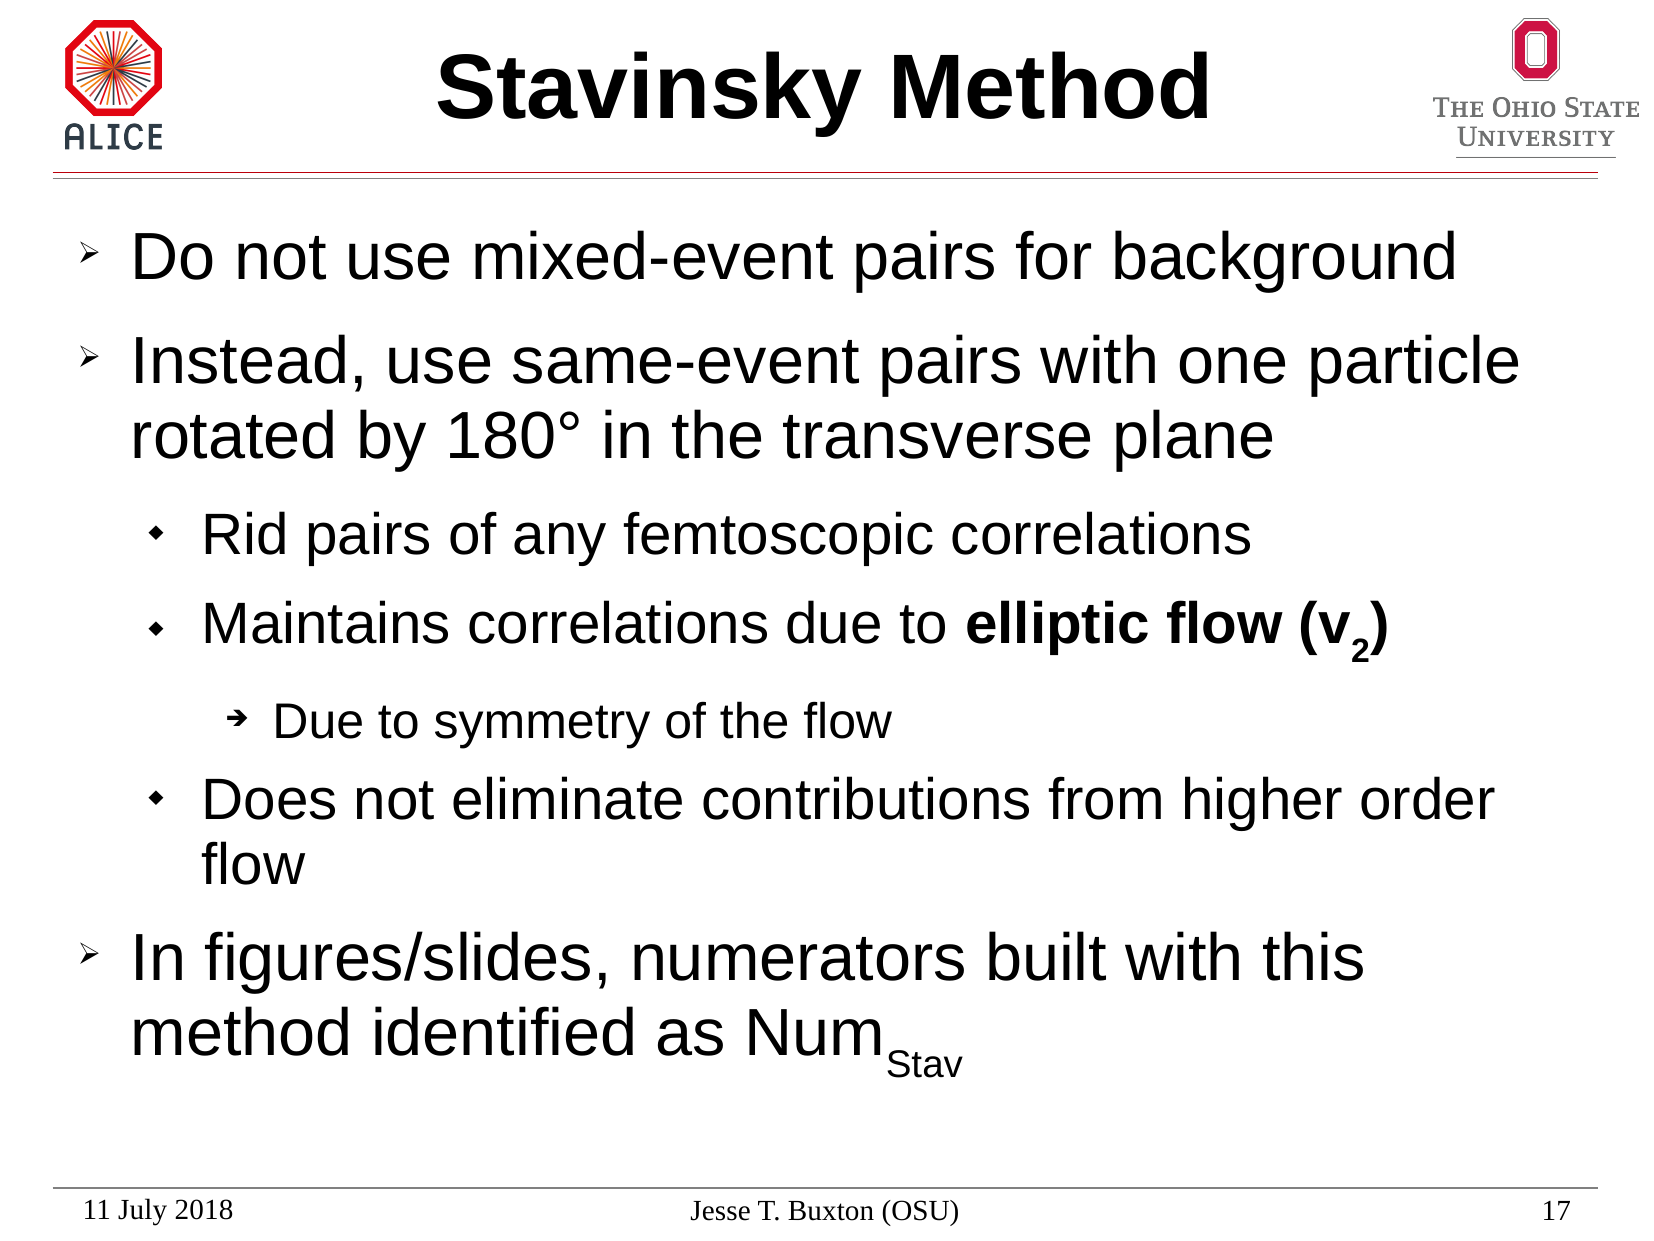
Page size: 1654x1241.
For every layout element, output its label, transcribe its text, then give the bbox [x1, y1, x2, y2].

list Do not use mixed-event pairs for background Instead, use same-event pairs with one particle rotated by 180° in the transverse plane Rid pairs of any femtoscopic correlations Maintains correlations due to elliptic flow (v2) Due to symmetry of the flow Does not eliminate contributions from higher order flow In figures/slides, numerators built with this method identified as NumStav [60, 218, 1591, 1134]
picture [65, 20, 137, 150]
title Stavinsky Method [137, 1, 1513, 172]
picture [1513, 5, 1642, 171]
